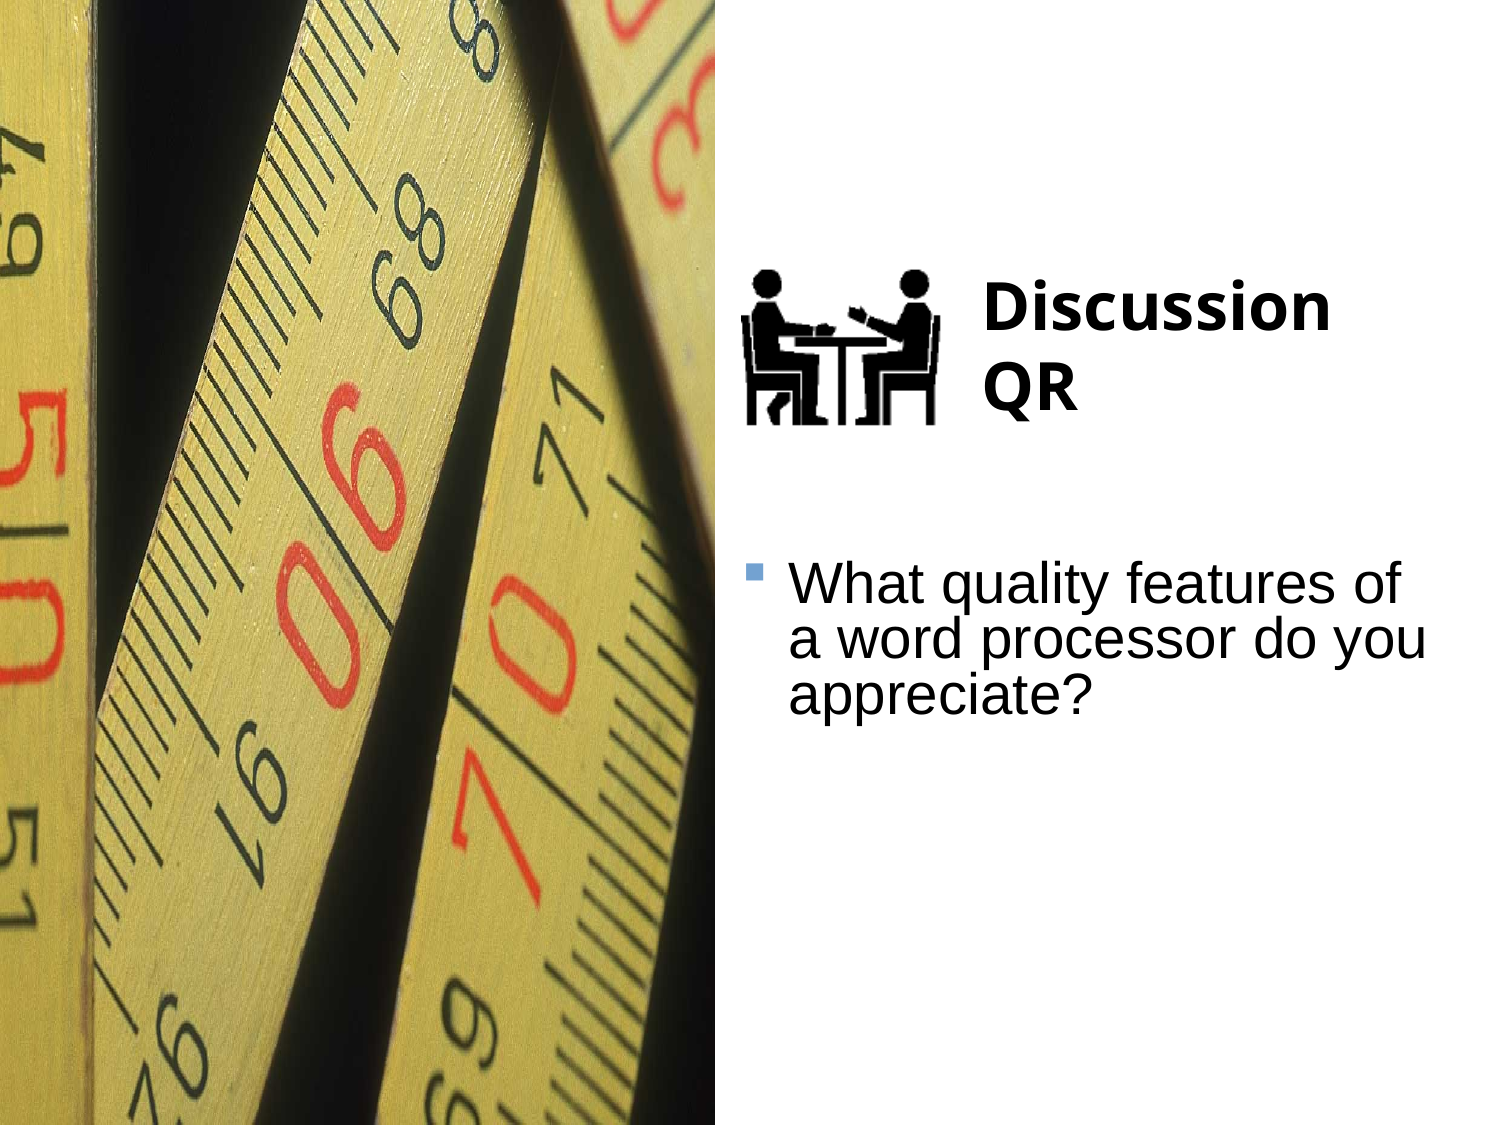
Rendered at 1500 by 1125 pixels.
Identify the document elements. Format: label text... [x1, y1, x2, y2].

title Discussion QR [966, 243, 1500, 431]
picture [741, 248, 942, 449]
picture [0, 0, 715, 1125]
list What quality features of a word processor do you appreciate? [726, 550, 1447, 931]
